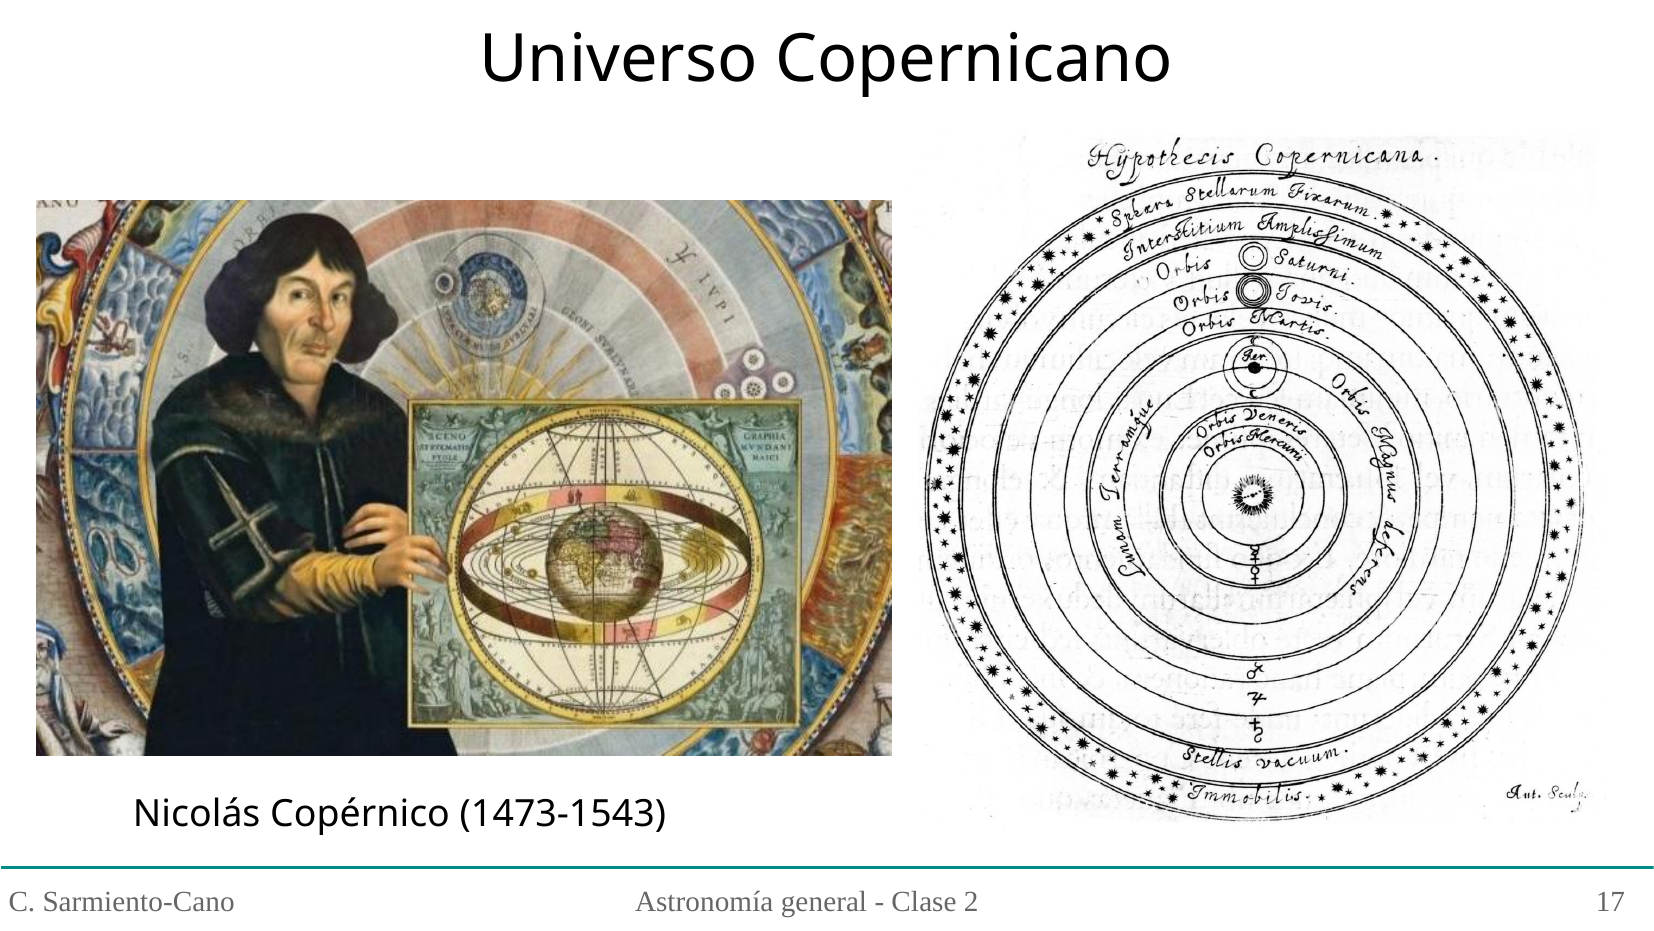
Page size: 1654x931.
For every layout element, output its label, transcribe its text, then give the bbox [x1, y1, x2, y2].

picture [909, 129, 1607, 829]
picture [36, 200, 892, 756]
title Universo Copernicano [82, 0, 1571, 134]
text_box Nicolás Copérnico (1473-1543) [118, 779, 780, 845]
